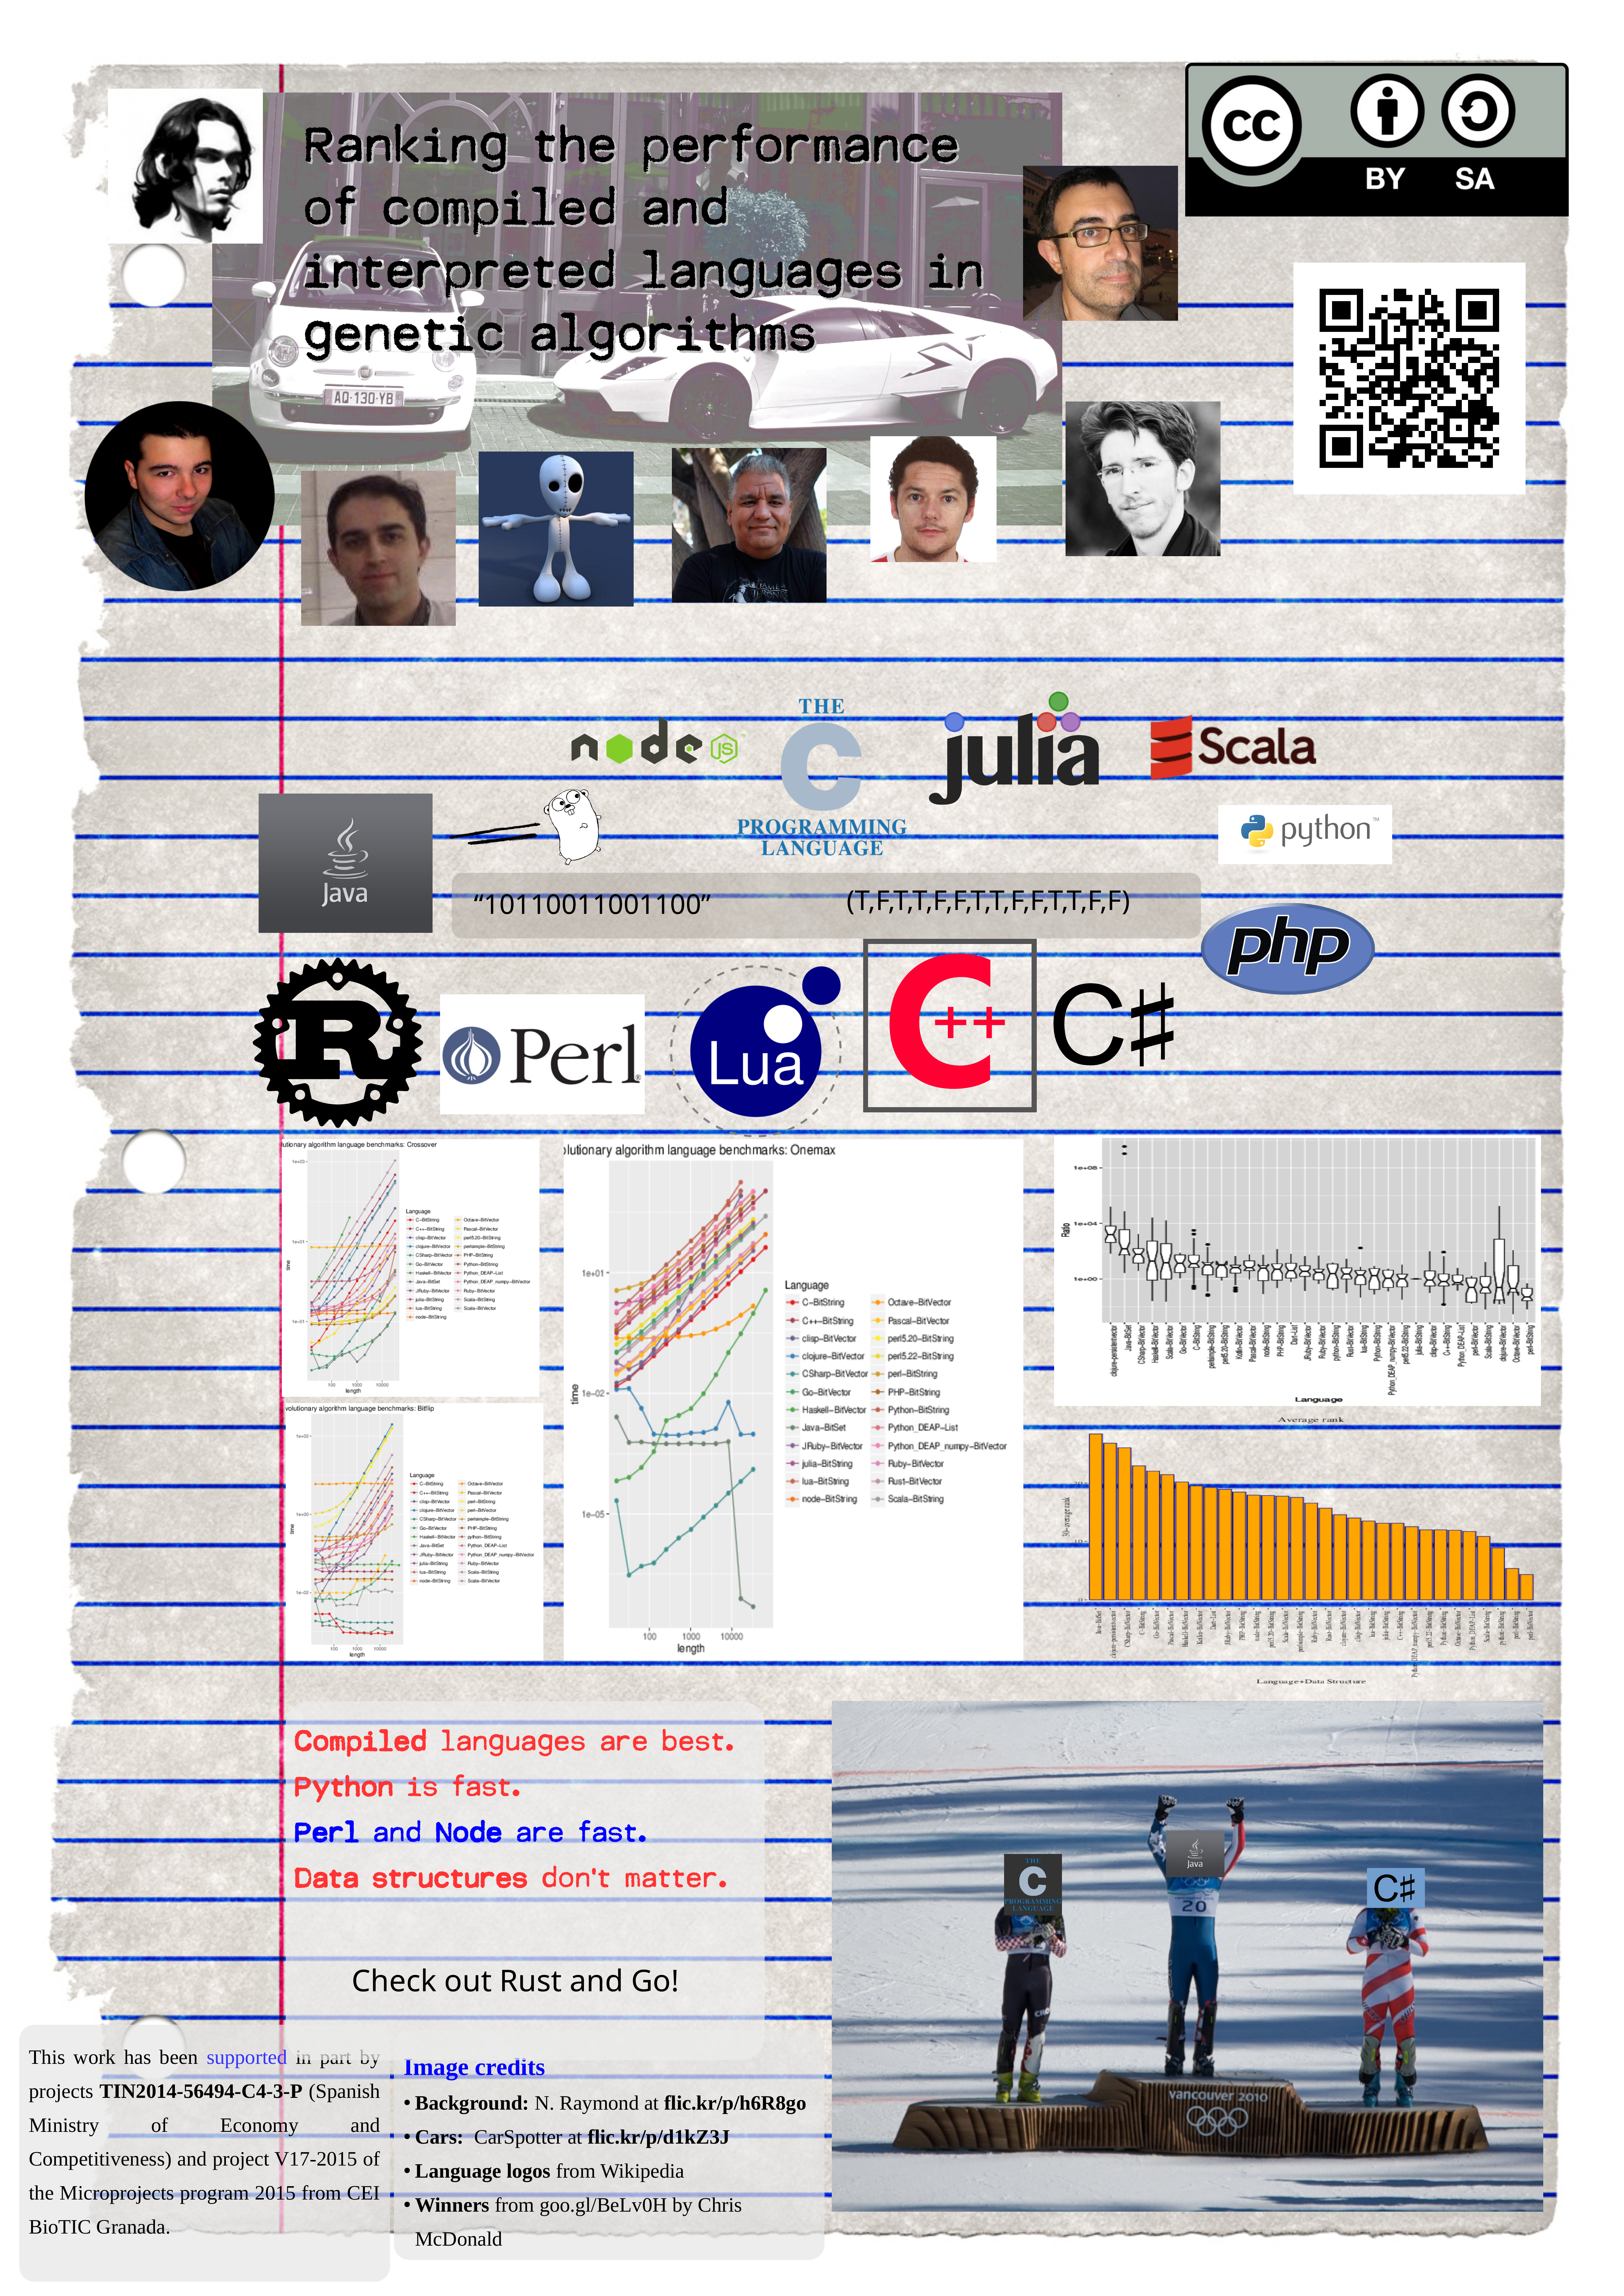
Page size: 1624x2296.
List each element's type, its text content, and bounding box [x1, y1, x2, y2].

text_box Image credits Background: N. Raymond at flic.kr/p/h6R8go Cars: CarSpotter at flic.kr/p/d1kZ3J Language logos from Wikipedia Winners from goo.gl/BeLv0H by Chris McDonald [394, 2030, 825, 2247]
text_box “10110011001100” [469, 882, 732, 940]
text_box Compiled languages are best. Python is fast. Perl and Node are fast. Data structures don't matter. Check out Rust and Go! [286, 1701, 765, 1990]
text_box [452, 873, 1201, 939]
title Ranking the performance of compiled and interpreted languages in genetic algorithms [305, 109, 1023, 486]
subtitle This work has been supported in part by projects TIN2014-56494-C4-3-P (Spanish Ministry of Economy and Competitiveness) and project V17-2015 of the Microprojects program 2015 from CEI BioTIC Granada. [19, 2030, 390, 2277]
picture [19, 19, 1605, 2277]
text_box (T,F,T,T,F,F,T,T,F,F,T,T,F,F) [842, 879, 1201, 917]
